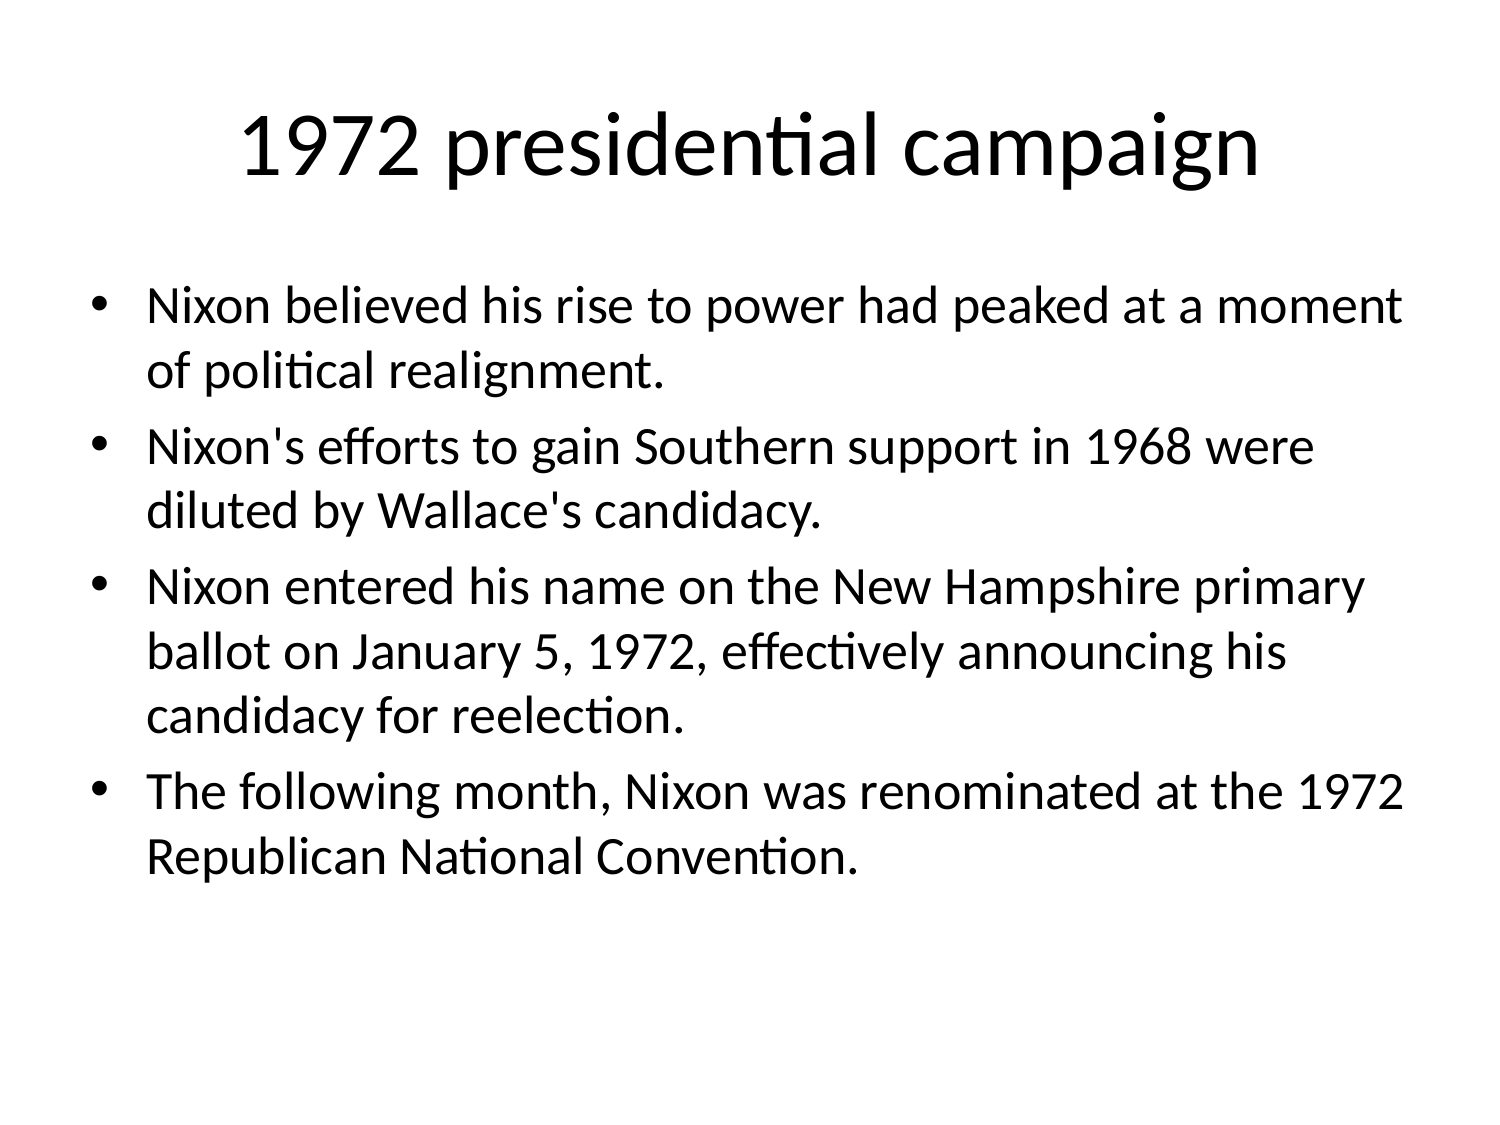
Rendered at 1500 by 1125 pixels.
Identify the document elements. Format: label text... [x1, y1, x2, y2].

list Nixon believed his rise to power had peaked at a moment of political realignment. Nixon's efforts to gain Southern support in 1968 were diluted by Wallace's candidacy. Nixon entered his name on the New Hampshire primary ballot on January 5, 1972, effectively announcing his candidacy for reelection. The following month, Nixon was renominated at the 1972 Republican National Convention. [75, 262, 1425, 1005]
title 1972 presidential campaign [75, 45, 1425, 233]
